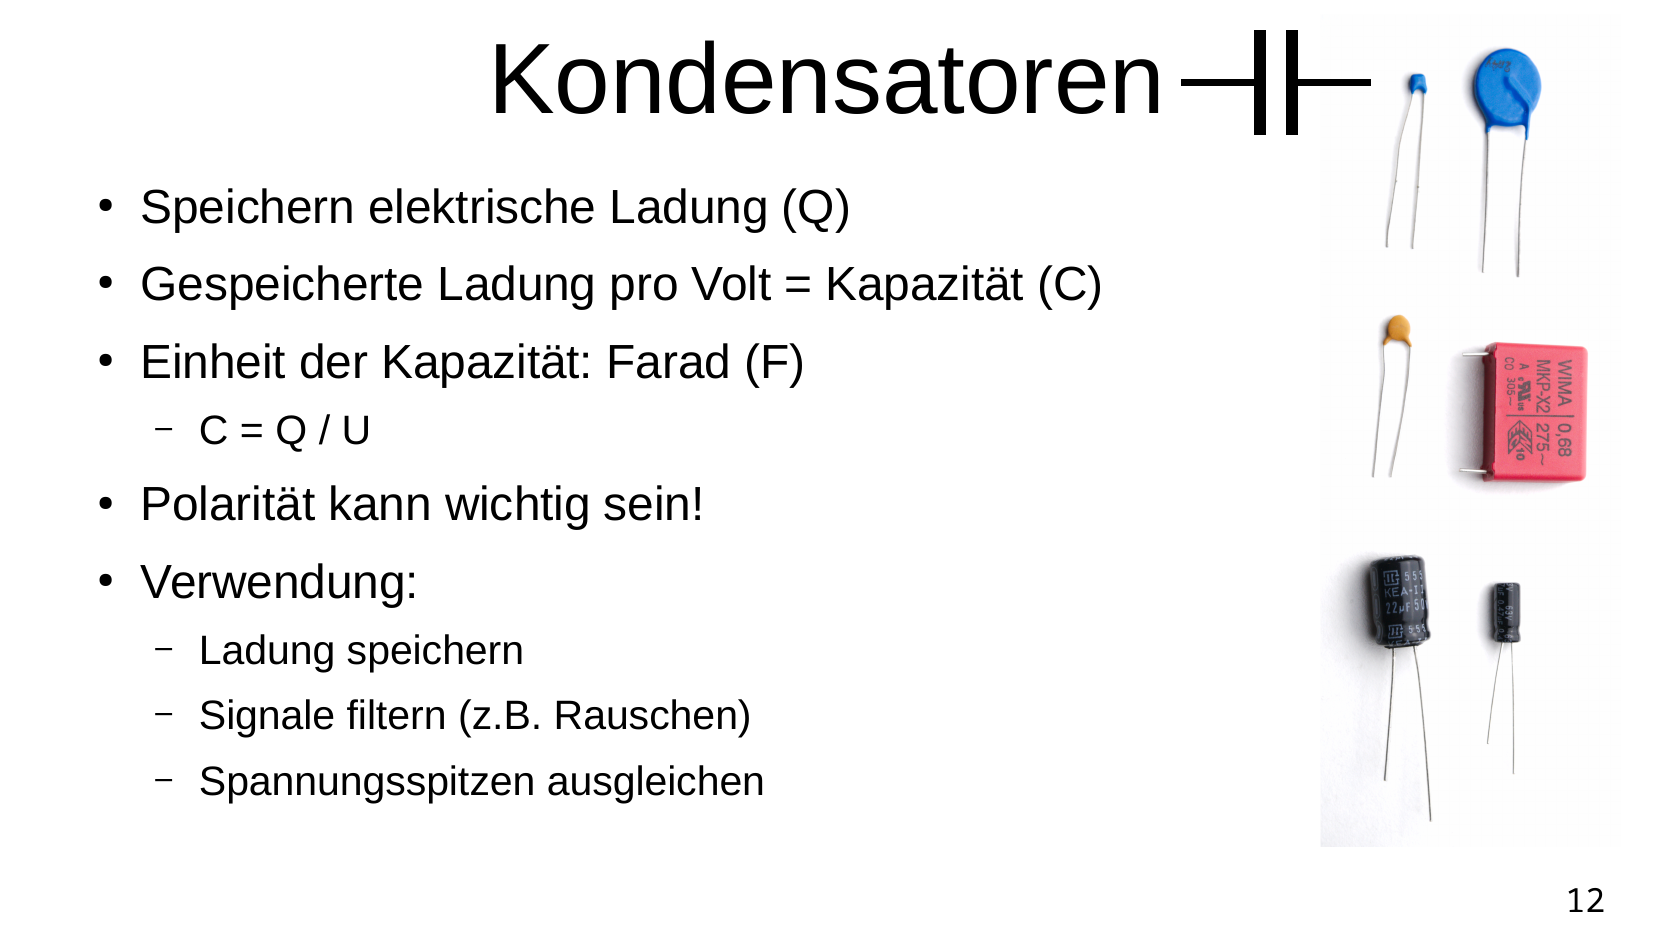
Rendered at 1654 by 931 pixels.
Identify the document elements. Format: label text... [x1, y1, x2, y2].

title Kondensatoren [82, 1, 1571, 157]
list Speichern elektrische Ladung (Q) Gespeicherte Ladung pro Volt = Kapazität (C) Einheit der Kapazität: Farad (F) C = Q / U Polarität kann wichtig sein! Verwendung: Ladung speichern Signale filtern (z.B. Rauschen) Spannungsspitzen ausgleichen [82, 180, 1320, 811]
picture [1320, 15, 1621, 847]
